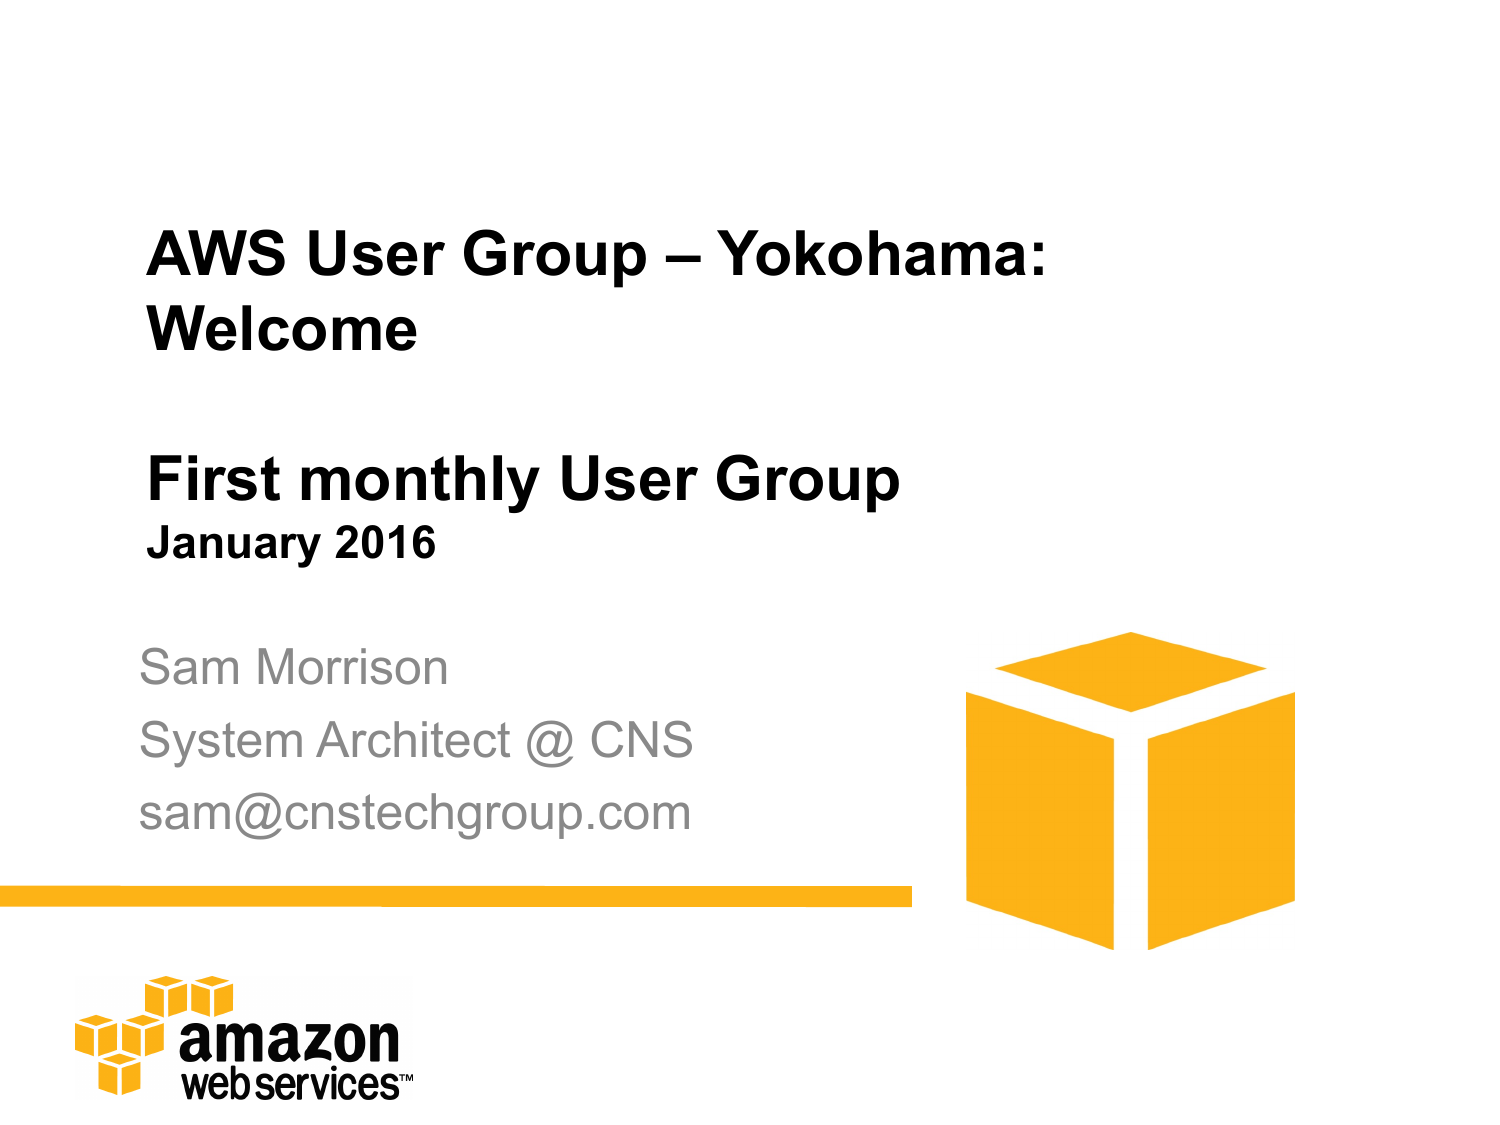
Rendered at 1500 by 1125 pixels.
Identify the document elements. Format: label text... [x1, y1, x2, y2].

picture [966, 632, 1295, 950]
picture [75, 976, 413, 1100]
subtitle Sam Morrison System Architect @ CNS sam@cnstechgroup.com [117, 623, 944, 862]
title AWS User Group – Yokohama: Welcome First monthly User Group January 2016 [124, 202, 1500, 538]
